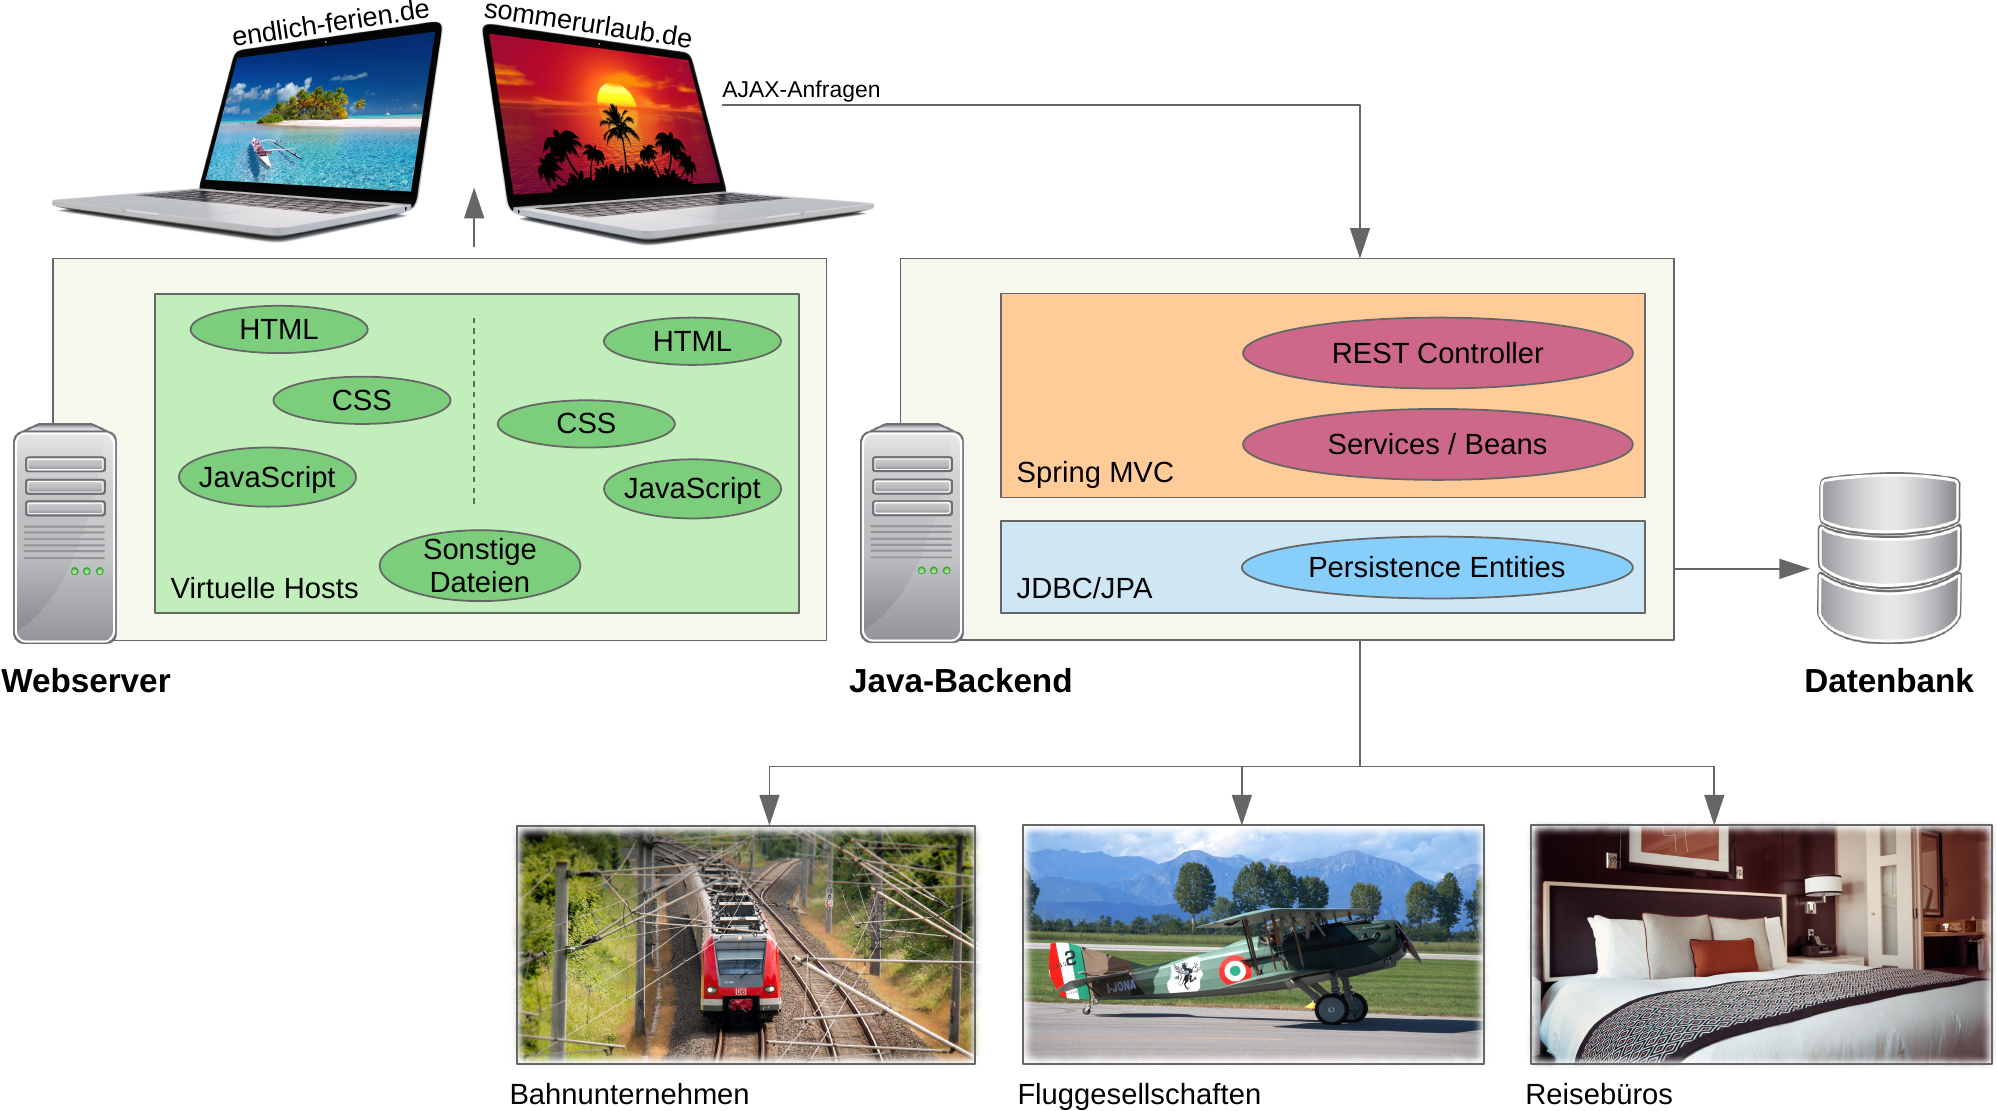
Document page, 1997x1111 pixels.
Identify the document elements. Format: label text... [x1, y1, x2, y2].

text_box Java-Backend [849, 655, 1149, 707]
picture [860, 423, 964, 643]
text_box Webserver [1, 655, 301, 708]
picture [518, 827, 974, 1063]
text_box HTML [190, 305, 368, 354]
picture [1532, 826, 1991, 1063]
text_box CSS [497, 400, 675, 448]
picture [1017, 822, 1490, 1067]
text_box AJAX-Anfragen [722, 69, 923, 117]
text_box CSS [273, 376, 451, 424]
text_box Reisebüros [1525, 1070, 1674, 1111]
text_box [52, 258, 827, 641]
text_box JavaScript [604, 459, 782, 519]
text_box JDBC/JPA [1000, 521, 1645, 613]
text_box [900, 258, 1675, 640]
text_box JavaScript [178, 447, 357, 507]
text_box Fluggesellschaften [1017, 1070, 1262, 1111]
picture [1817, 472, 1962, 645]
text_box HTML [603, 317, 782, 365]
text_box Datenbank [1804, 655, 1975, 707]
picture [509, 821, 983, 1068]
picture [1024, 826, 1483, 1063]
text_box Virtuelle Hosts [155, 293, 799, 613]
picture [13, 423, 117, 644]
text_box Spring MVC [1000, 293, 1645, 498]
text_box Persistence Entities [1241, 536, 1633, 599]
text_box Services / Beans [1243, 408, 1633, 480]
text_box endlich-ferien.de [214, 0, 448, 62]
picture [1525, 819, 1997, 1070]
picture [480, 22, 876, 247]
text_box REST Controller [1243, 317, 1633, 389]
text_box Bahnunternehmen [509, 1070, 751, 1111]
text_box sommerurlaub.de [466, 0, 711, 64]
picture [48, 20, 445, 245]
text_box Sonstige Dateien [379, 530, 581, 602]
